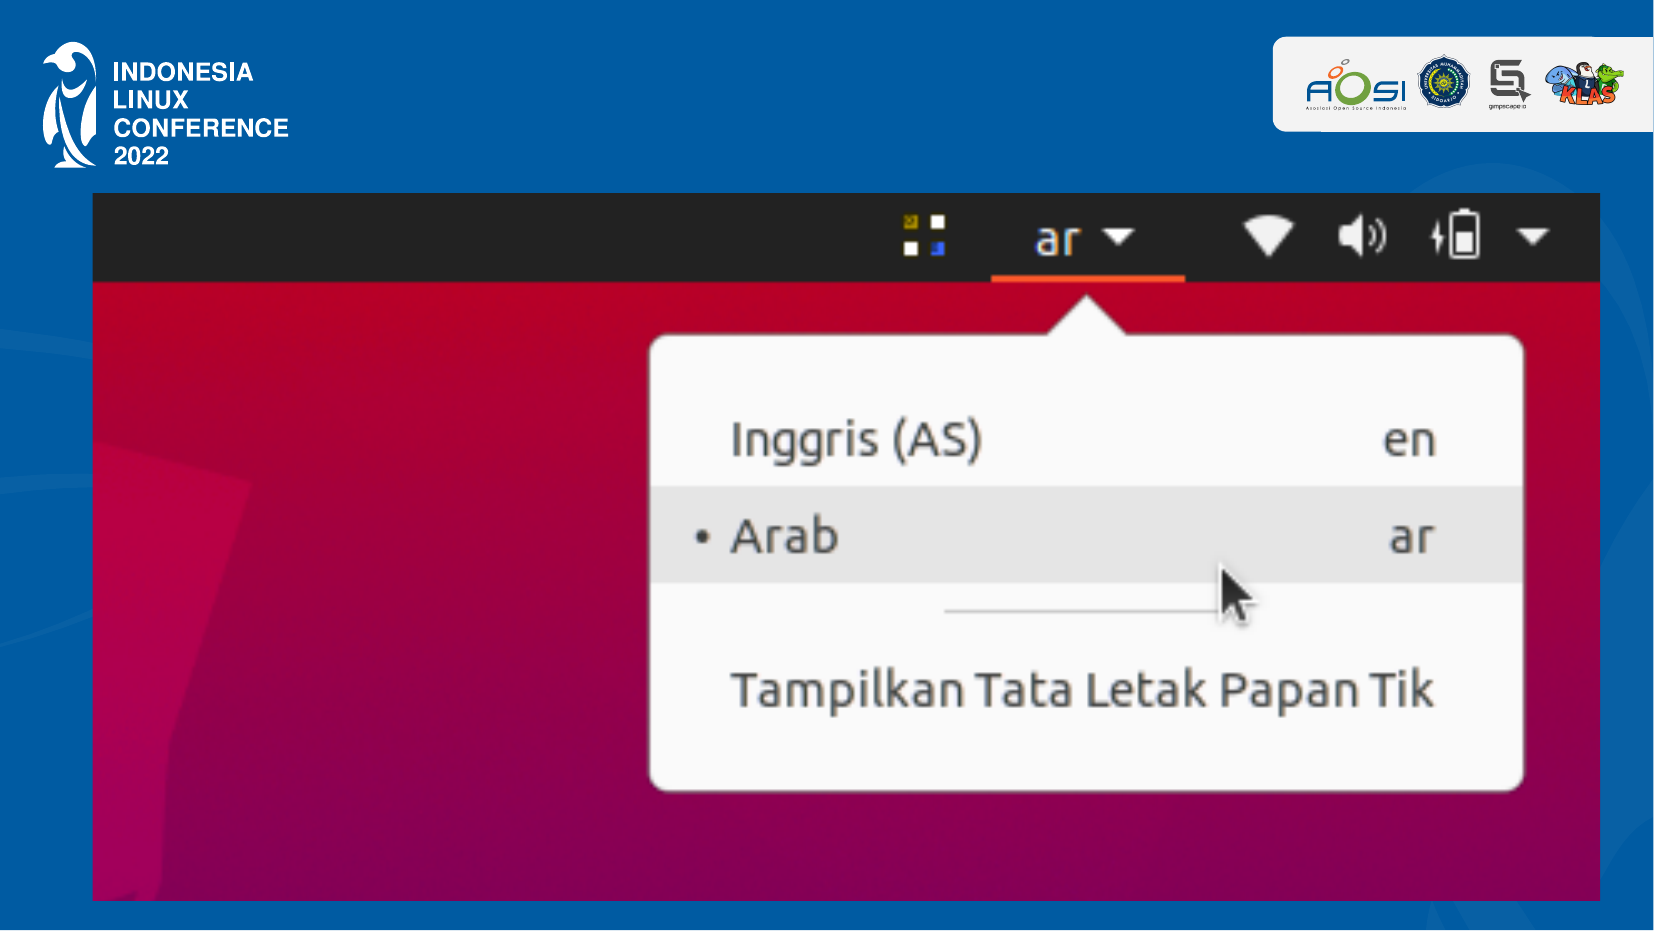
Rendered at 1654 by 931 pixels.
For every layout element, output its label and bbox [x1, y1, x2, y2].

picture [92, 193, 1601, 901]
picture [1545, 62, 1624, 105]
picture [1417, 54, 1471, 108]
